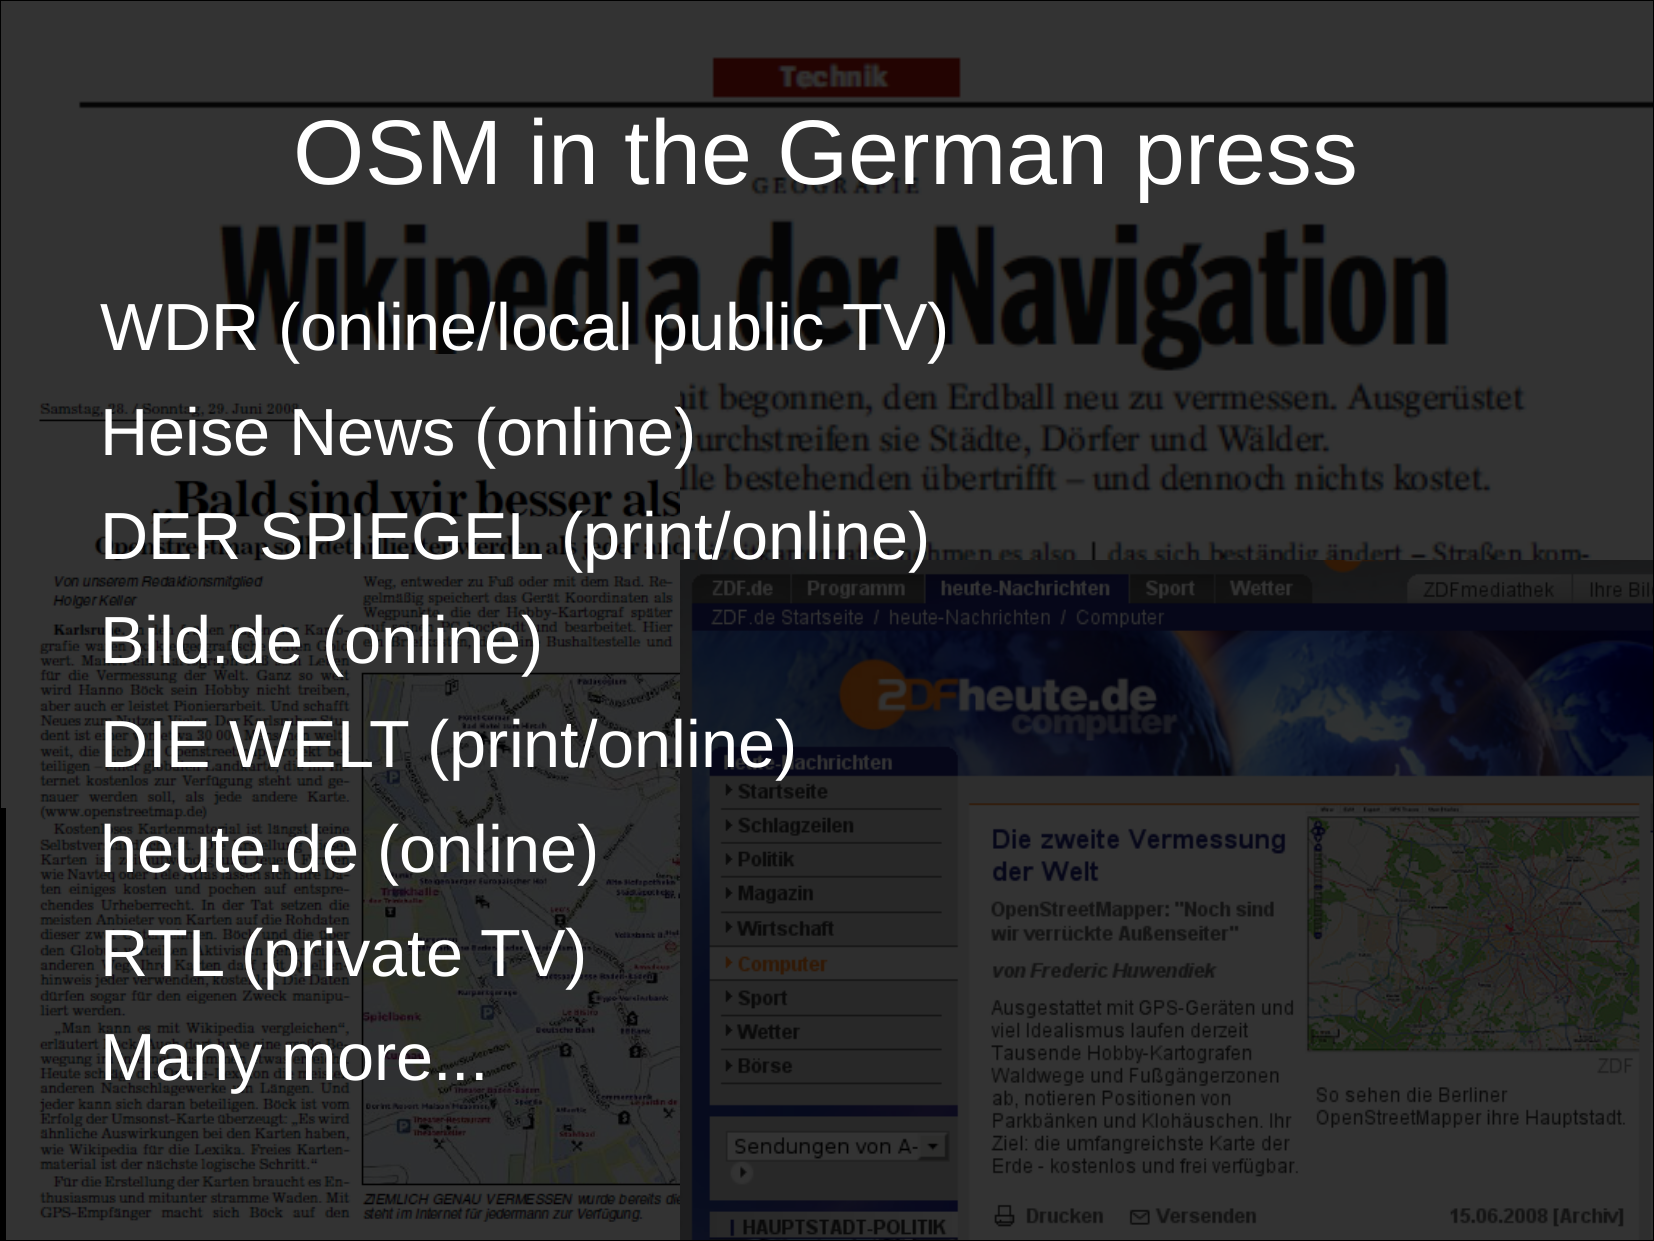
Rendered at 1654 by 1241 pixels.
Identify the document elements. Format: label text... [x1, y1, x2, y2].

title OSM in the German press [82, 56, 1571, 250]
list WDR (online/local public TV) Heise News (online) DER SPIEGEL (print/online) Bild.de (online) DIE WELT (print/online) heute.de (online) RTL (private TV) Many more... [82, 290, 1571, 1162]
text_box [0, 0, 1654, 1241]
